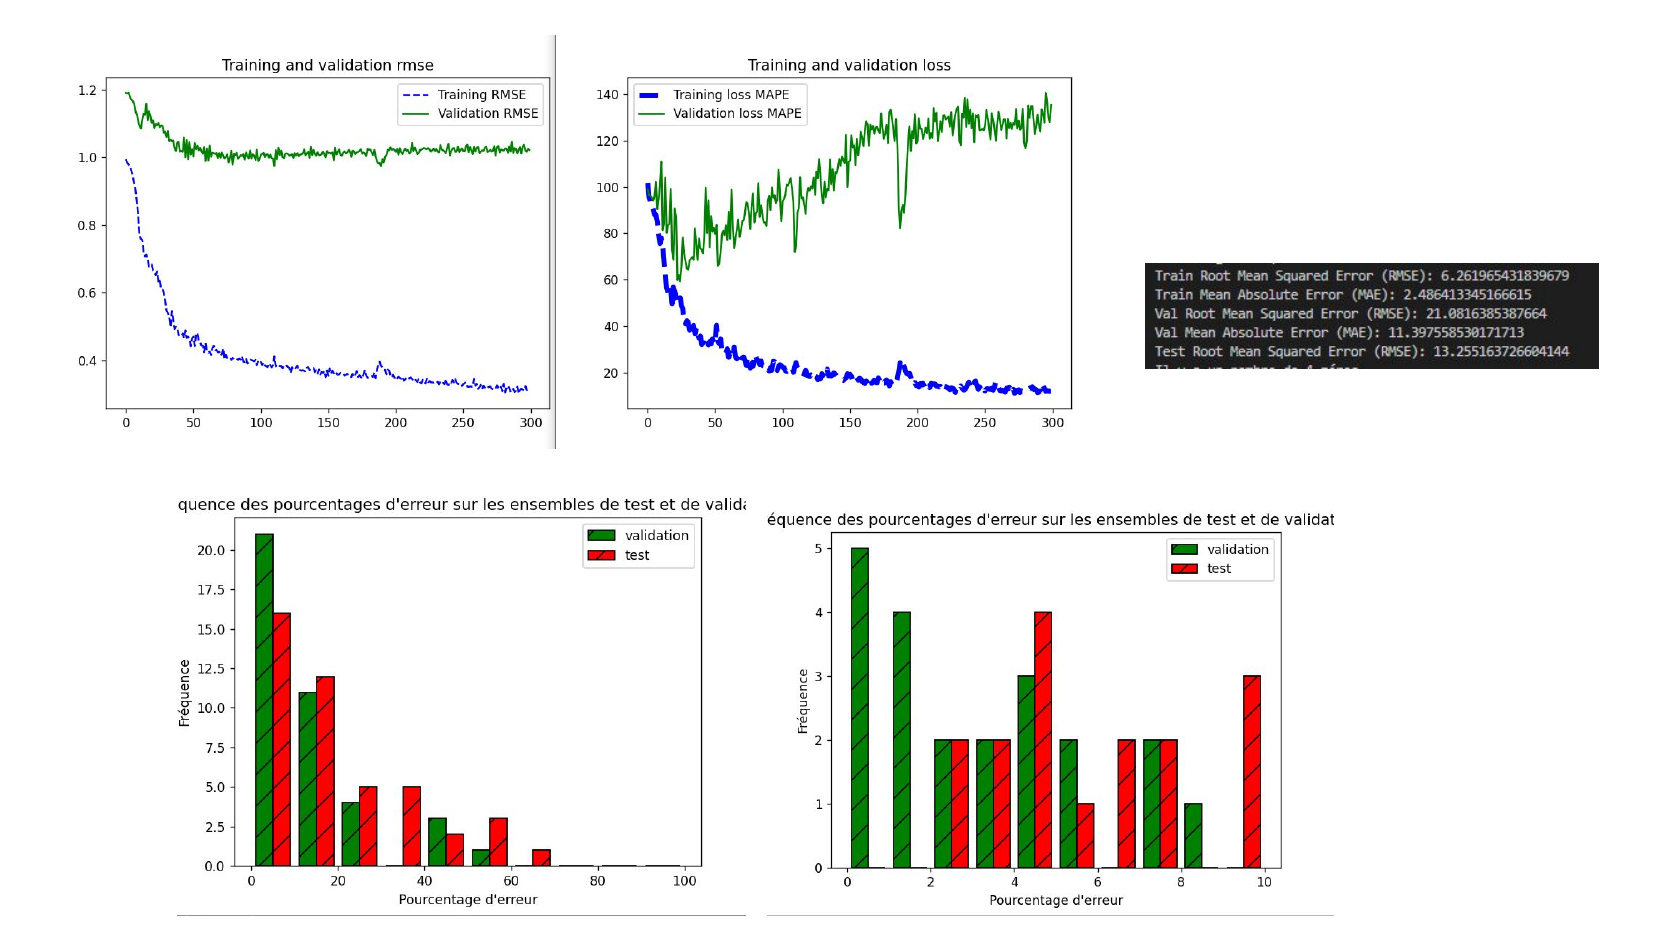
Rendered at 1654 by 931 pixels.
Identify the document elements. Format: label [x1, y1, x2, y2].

picture [1145, 263, 1599, 369]
picture [59, 35, 1101, 449]
picture [177, 484, 746, 916]
picture [767, 492, 1334, 916]
